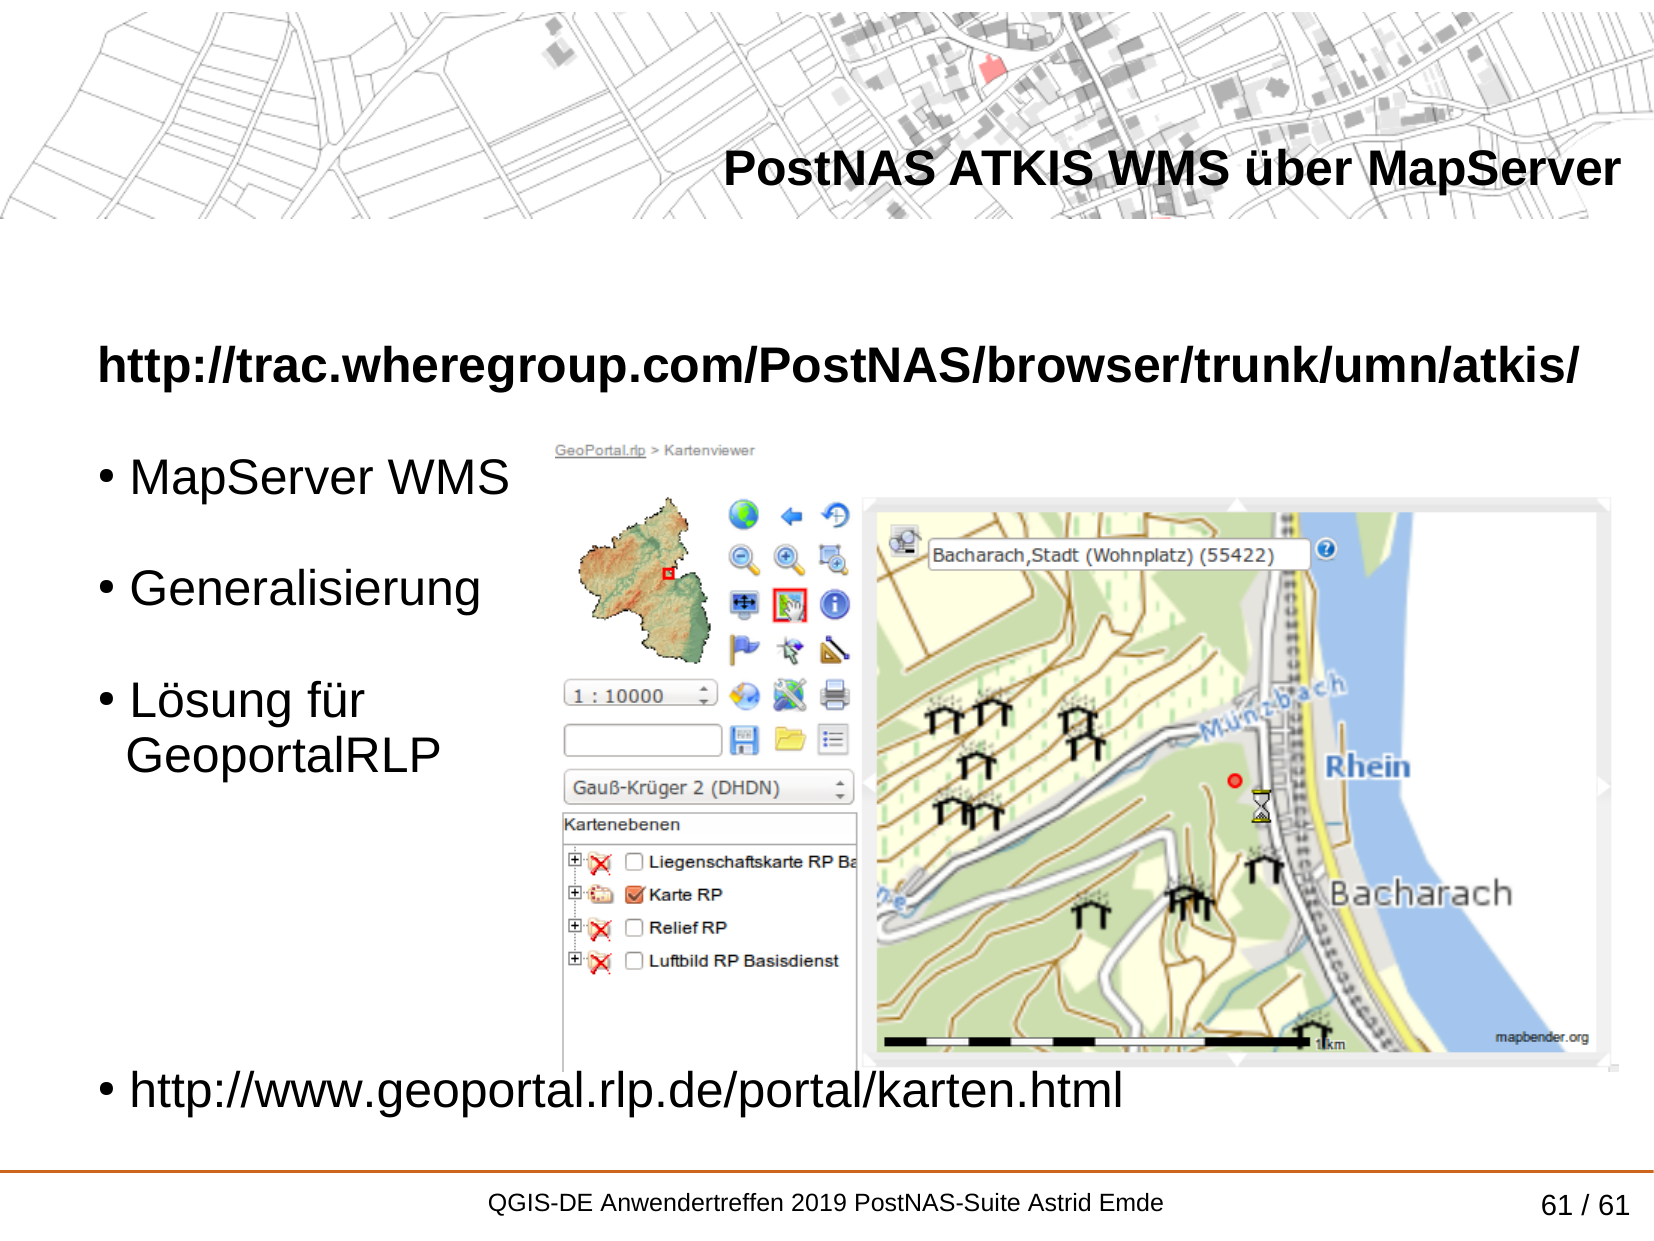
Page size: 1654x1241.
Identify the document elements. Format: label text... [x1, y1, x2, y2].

title PostNAS ATKIS WMS über MapServer [249, 123, 1637, 213]
picture [555, 442, 1619, 1072]
text_box http://trac.wheregroup.com/PostNAS/browser/trunk/umn/atkis/ MapServer WMS Generalisierung Lösung für GeoportalRLP http://www.geoportal.rlp.de/portal/karten.html [82, 218, 1595, 1046]
